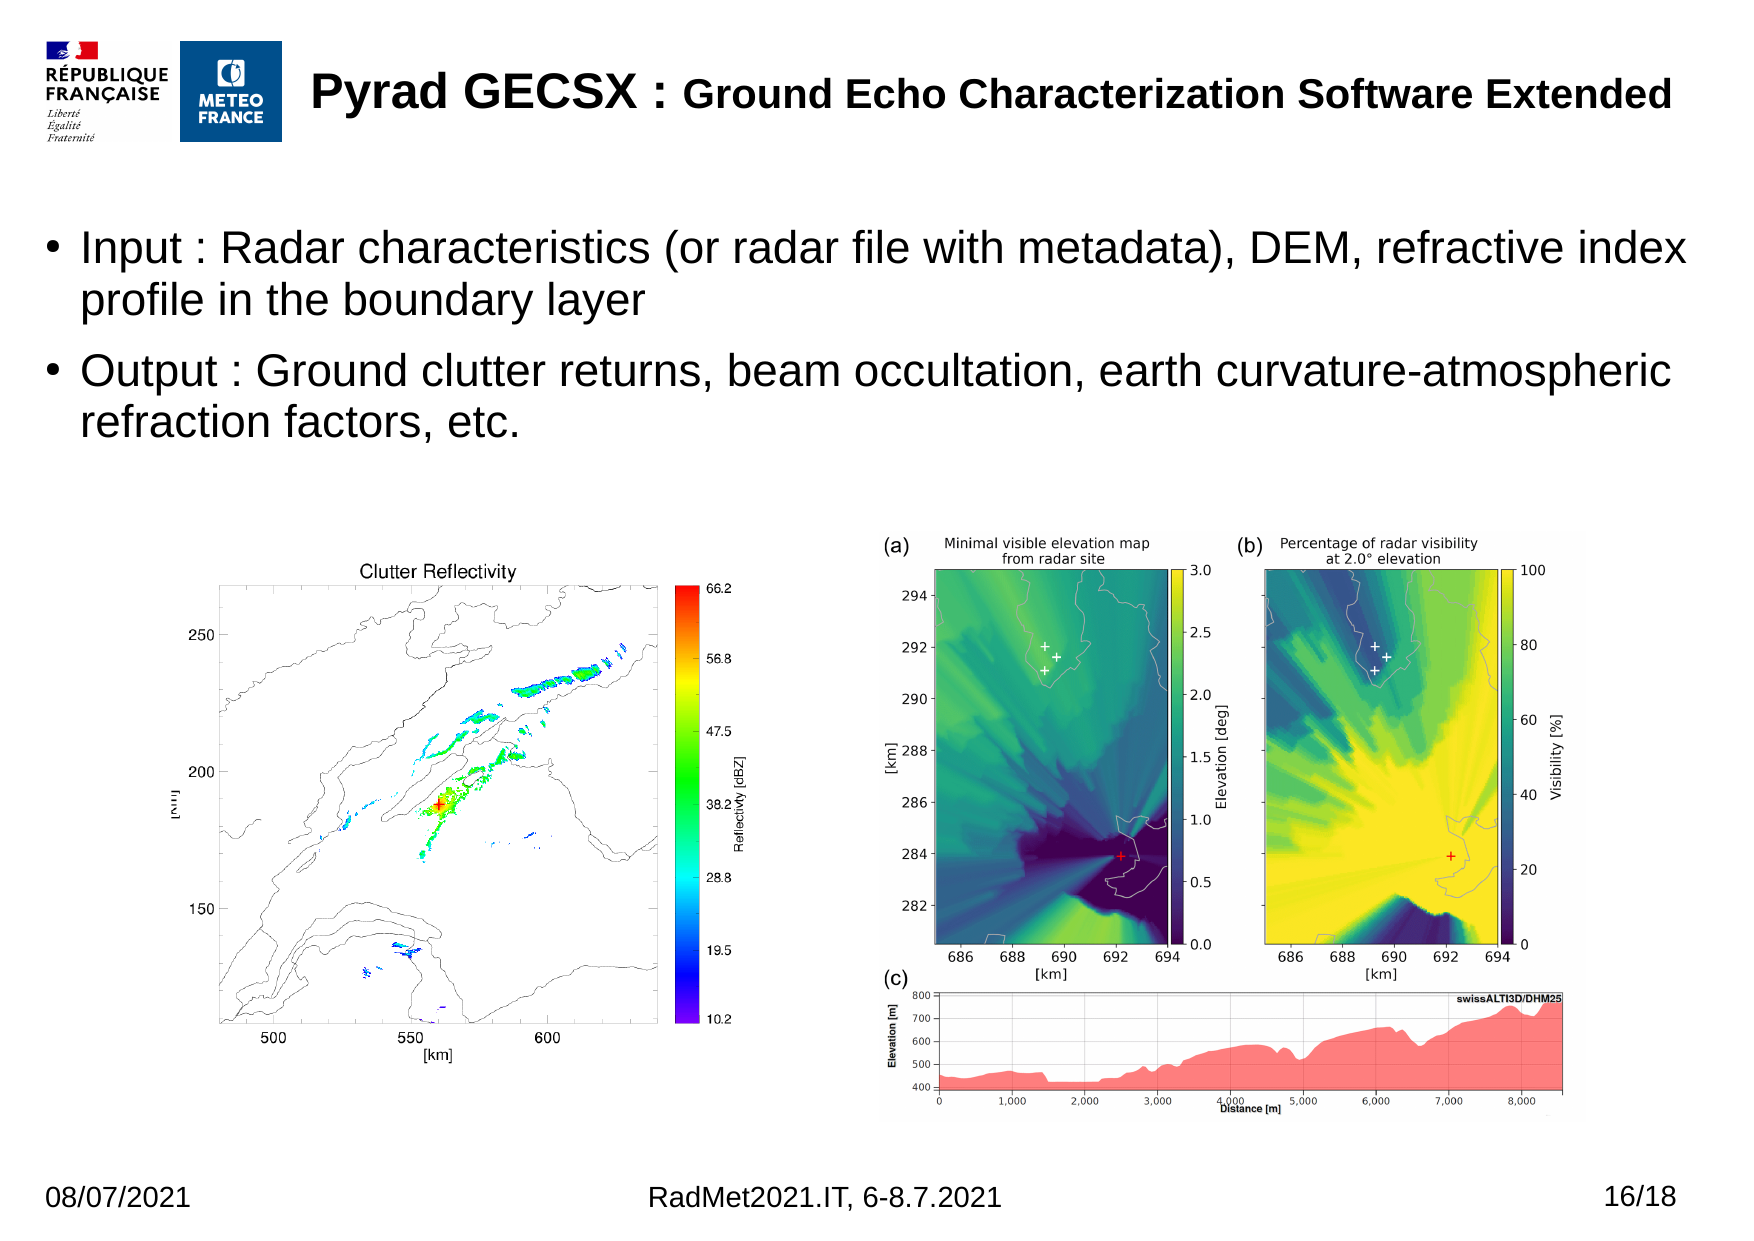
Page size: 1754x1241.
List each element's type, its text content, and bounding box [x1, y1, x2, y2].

list Input : Radar characteristics (or radar file with metadata), DEM, refractive index profile in the boundary layer Output : Ground clutter returns, beam occultation, earth curvature-atmospheric refraction factors, etc. [44, 222, 1712, 1118]
picture [46, 41, 172, 142]
picture [171, 531, 762, 1078]
picture [180, 41, 282, 142]
picture [879, 531, 1586, 1123]
title Pyrad GECSX : Ground Echo Characterization Software Extended [310, 40, 1697, 142]
